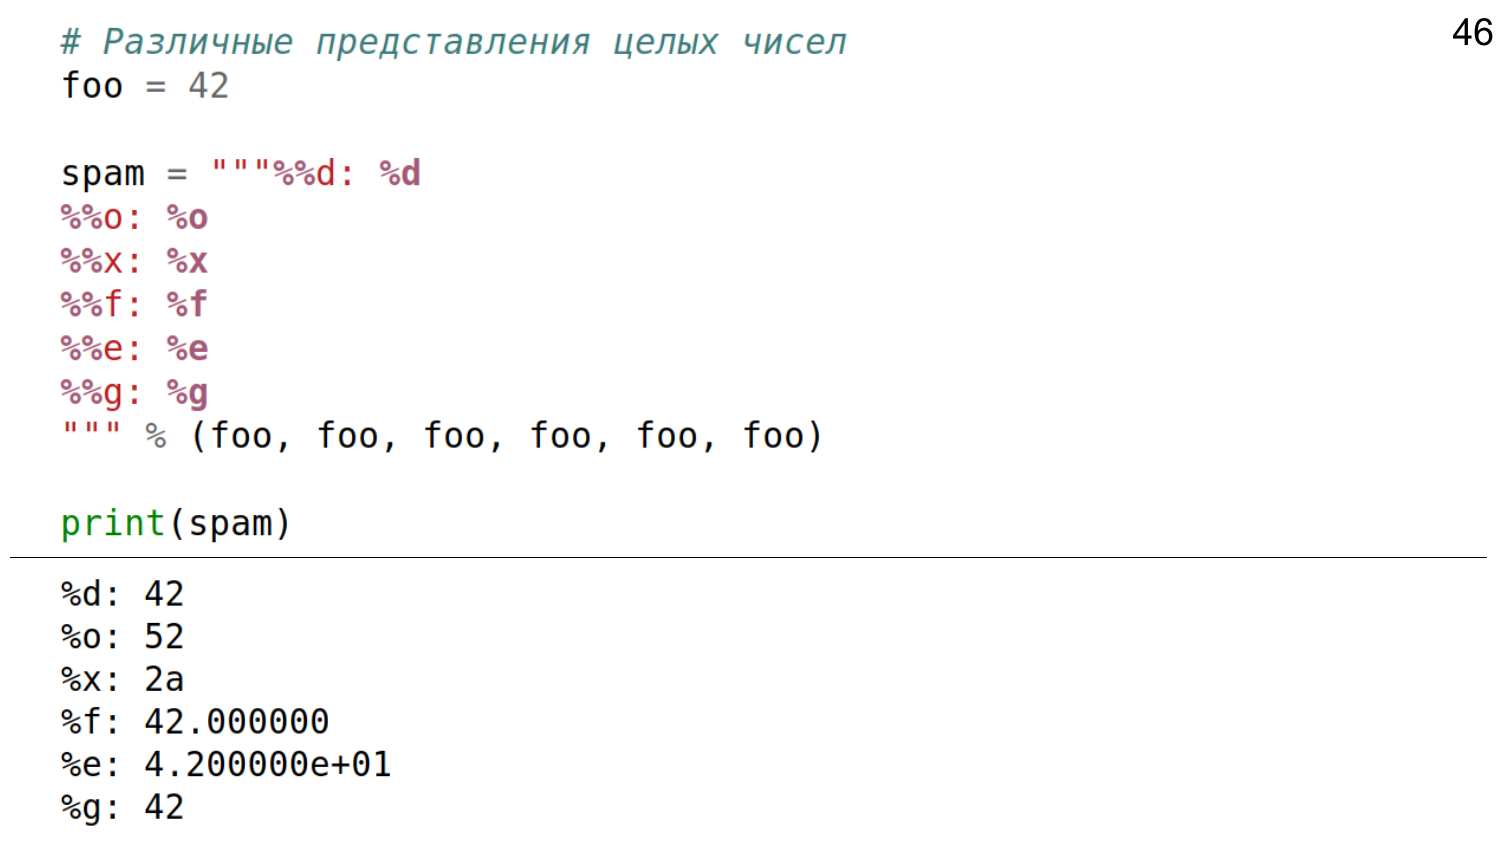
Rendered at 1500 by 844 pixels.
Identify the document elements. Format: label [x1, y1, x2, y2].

picture [47, 15, 864, 553]
picture [47, 570, 405, 835]
